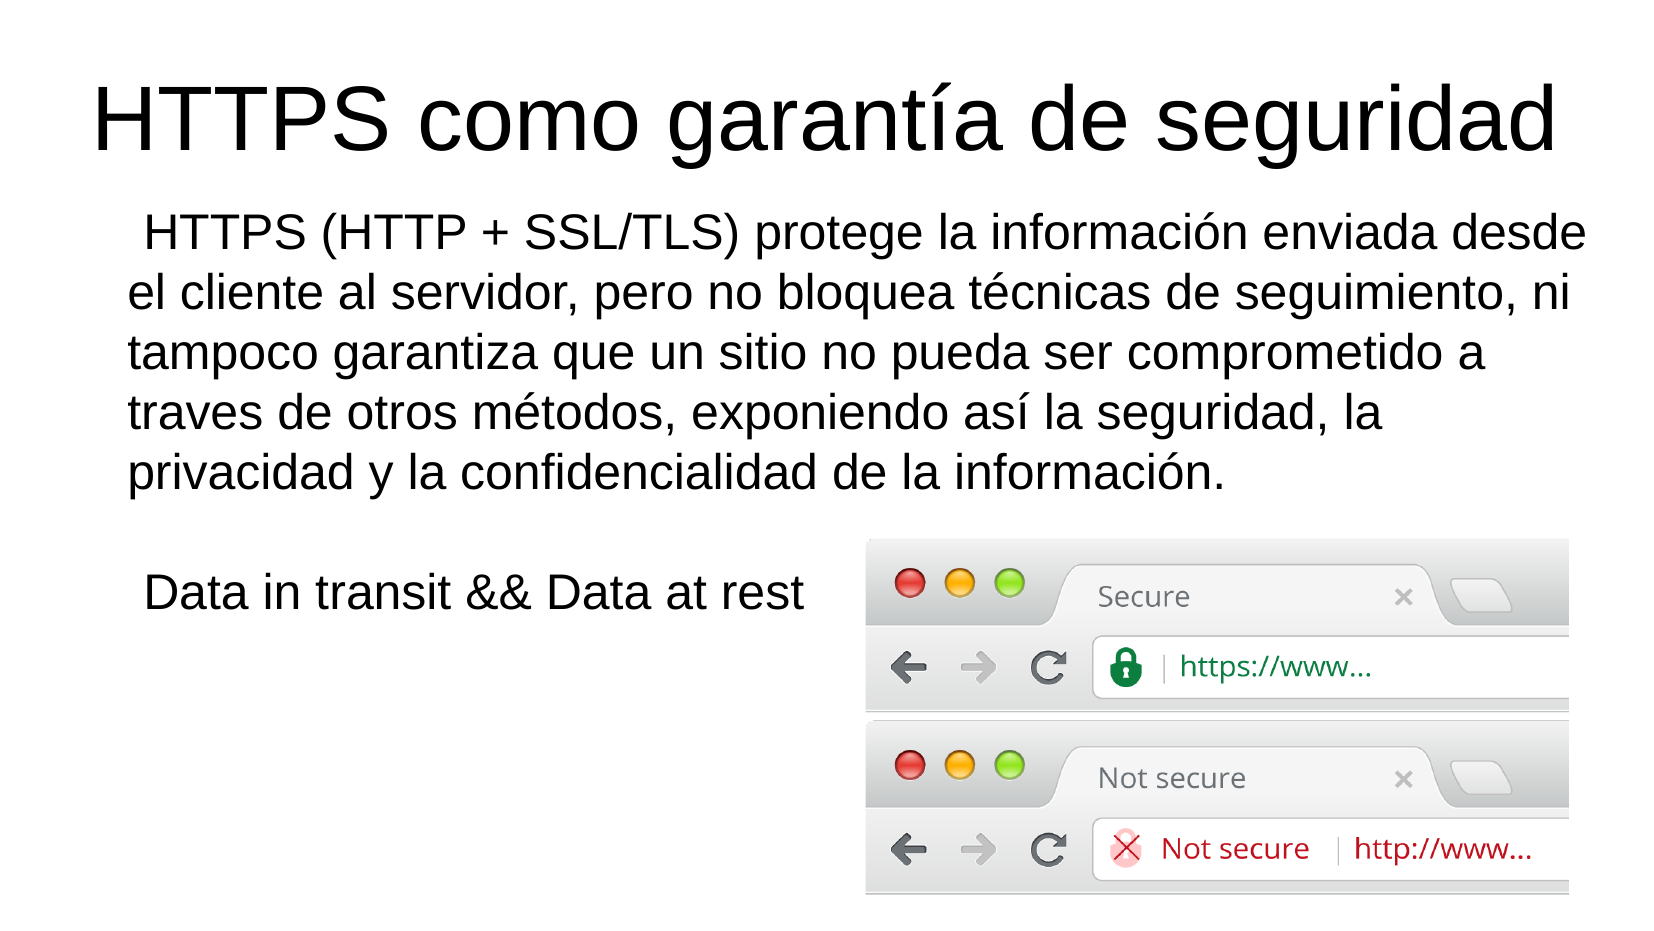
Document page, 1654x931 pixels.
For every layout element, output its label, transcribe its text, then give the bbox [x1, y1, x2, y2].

text_box HTTPS como garantía de seguridad [82, 37, 1569, 191]
text_box HTTPS (HTTP + SSL/TLS) protege la información enviada desde el cliente al servidor, pero no bloquea técnicas de seguimiento, ni tampoco garantiza que un sitio no pueda ser comprometido a traves de otros métodos, exponiendo así la seguridad, la privacidad y la confidencialidad de la información. Data in transit && Data at rest [77, 192, 1619, 899]
